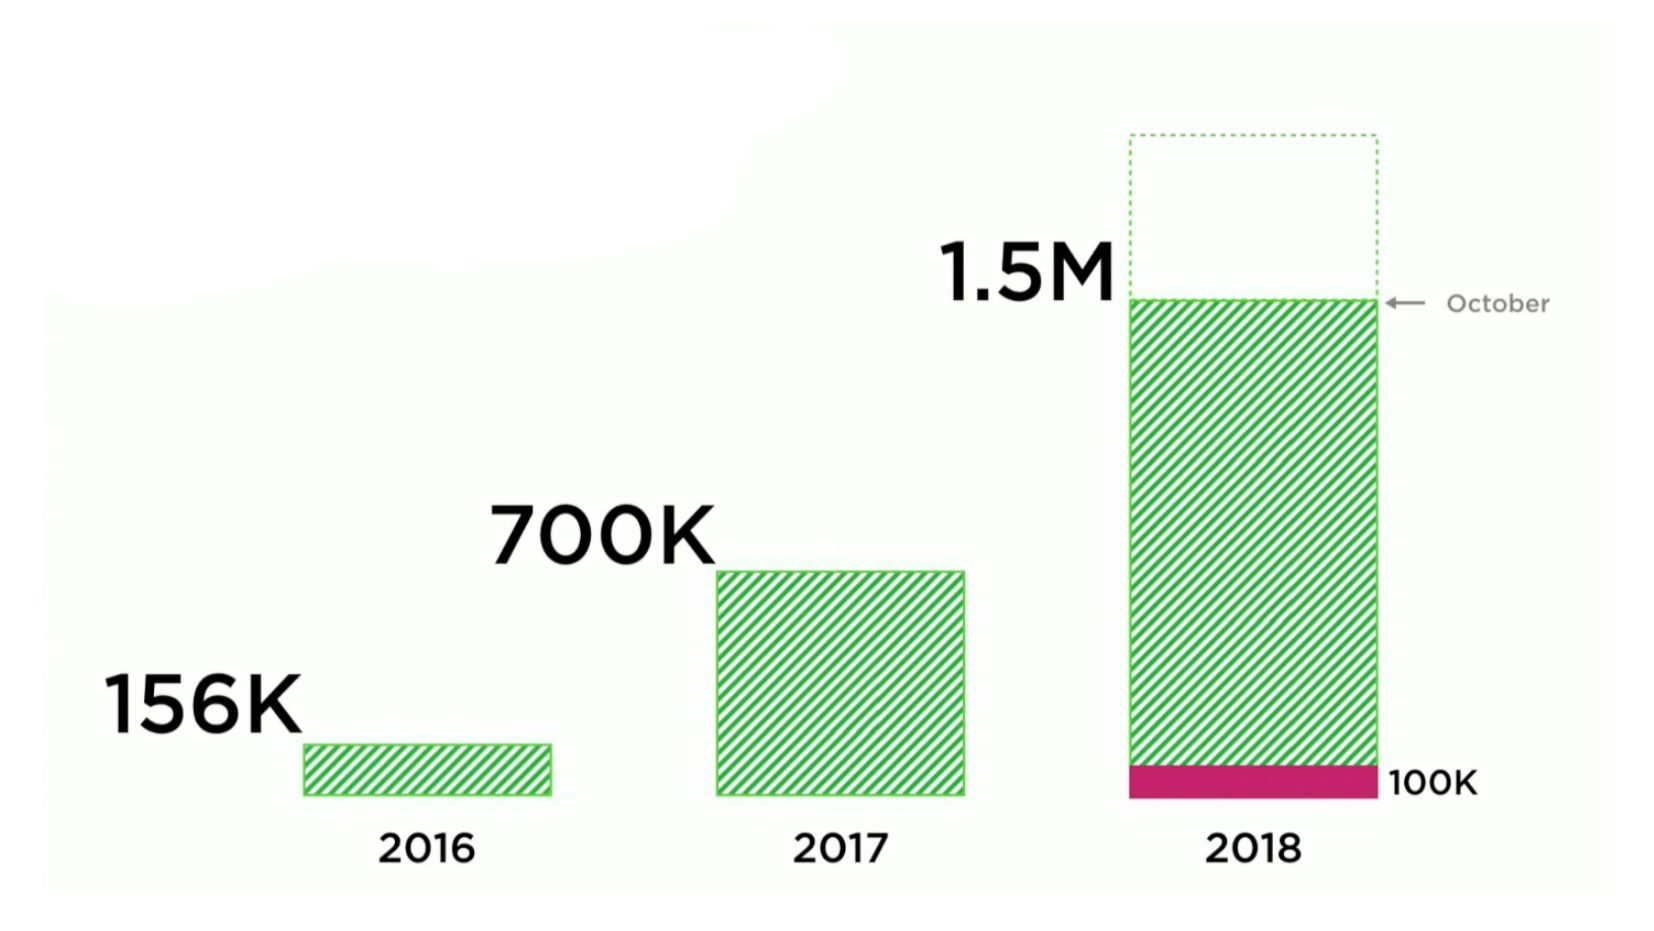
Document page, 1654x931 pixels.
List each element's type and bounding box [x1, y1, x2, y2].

picture [43, 26, 1613, 892]
